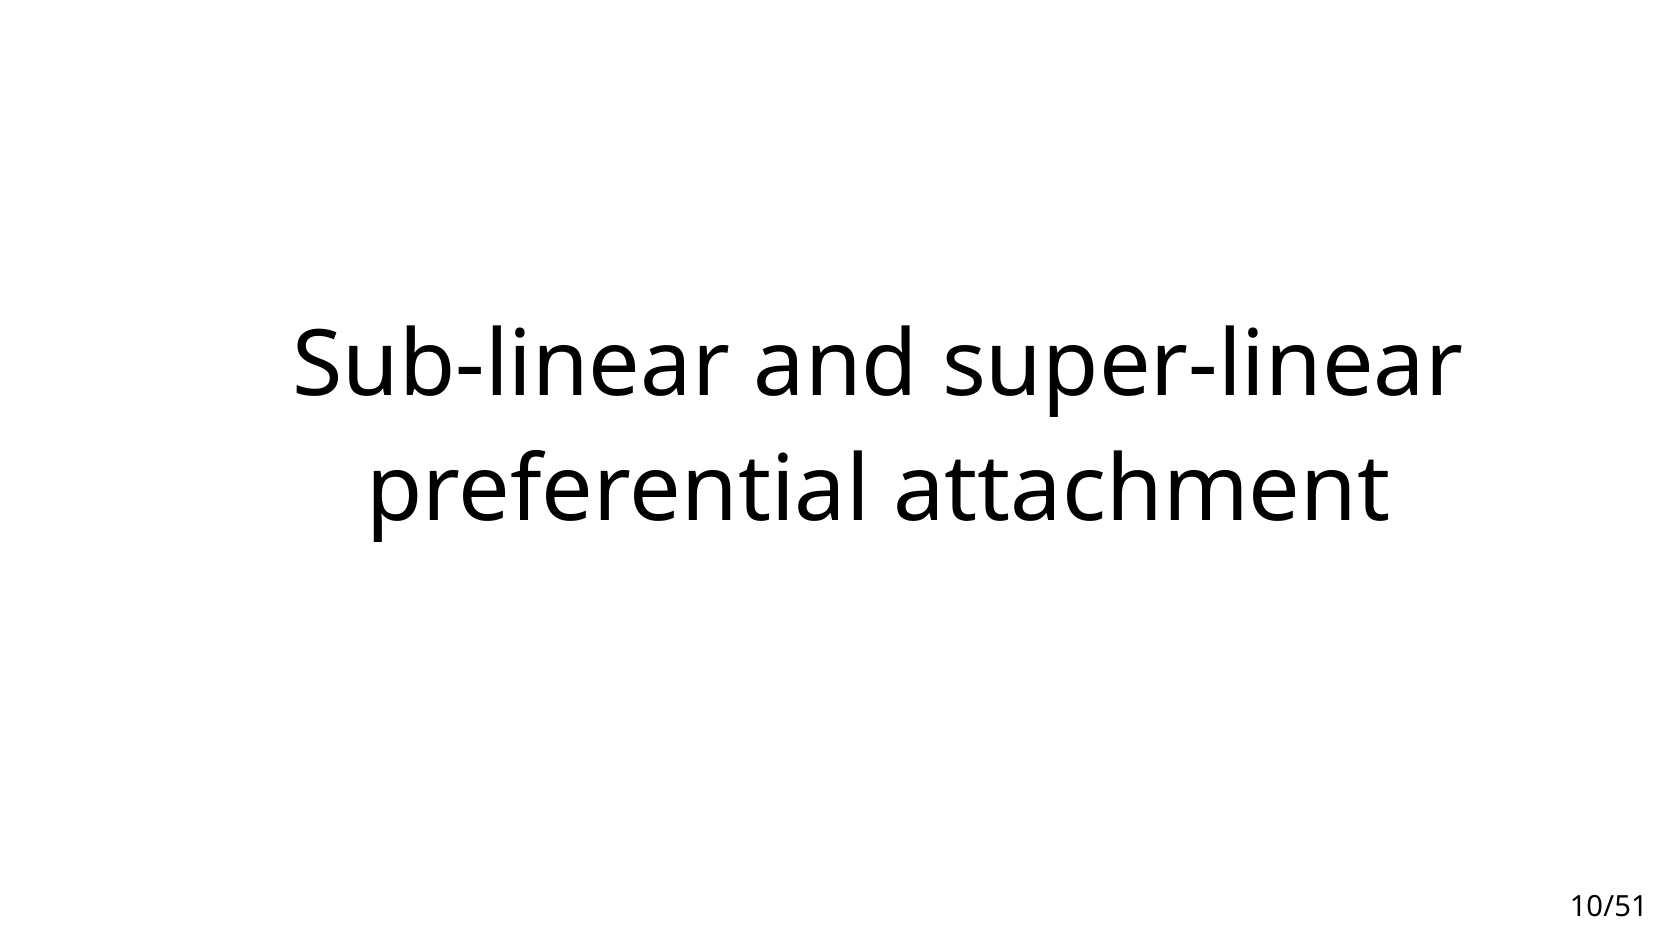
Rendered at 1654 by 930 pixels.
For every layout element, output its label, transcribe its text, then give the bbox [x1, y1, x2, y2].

title Sub-linear and super-linear preferential attachment [134, 293, 1623, 552]
